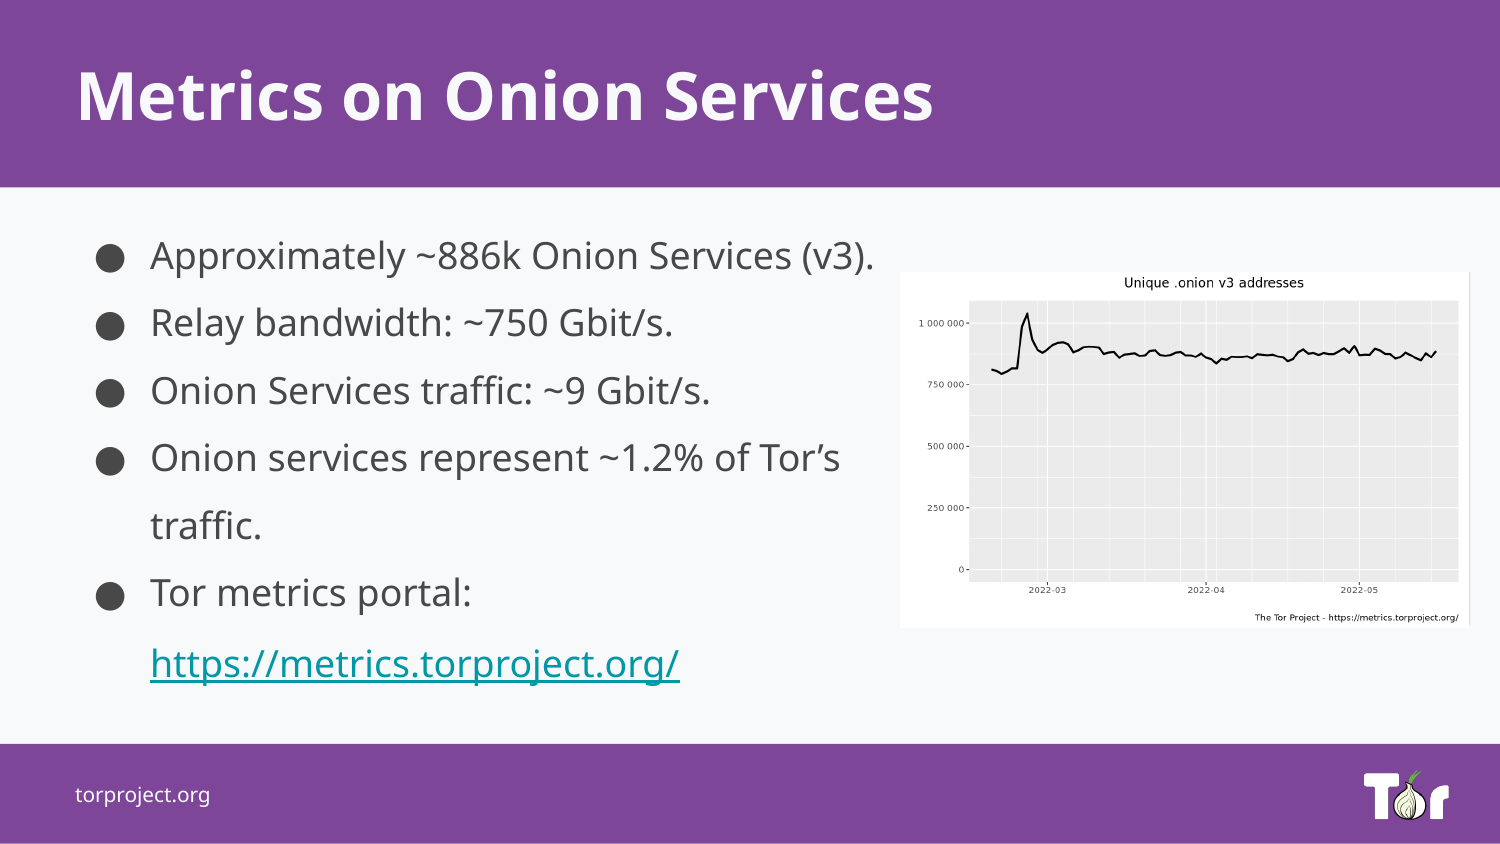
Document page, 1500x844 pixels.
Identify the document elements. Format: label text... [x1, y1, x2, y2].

list Approximately ~886k Onion Services (v3). Relay bandwidth: ~750 Gbit/s. Onion Services traffic: ~9 Gbit/s. Onion services represent ~1.2% of Tor’s traffic. Tor metrics portal: https://metrics.torproject.org/ [75, 187, 888, 713]
title Metrics on Onion Services [75, 46, 1436, 141]
picture [900, 272, 1469, 628]
picture [1364, 768, 1449, 820]
